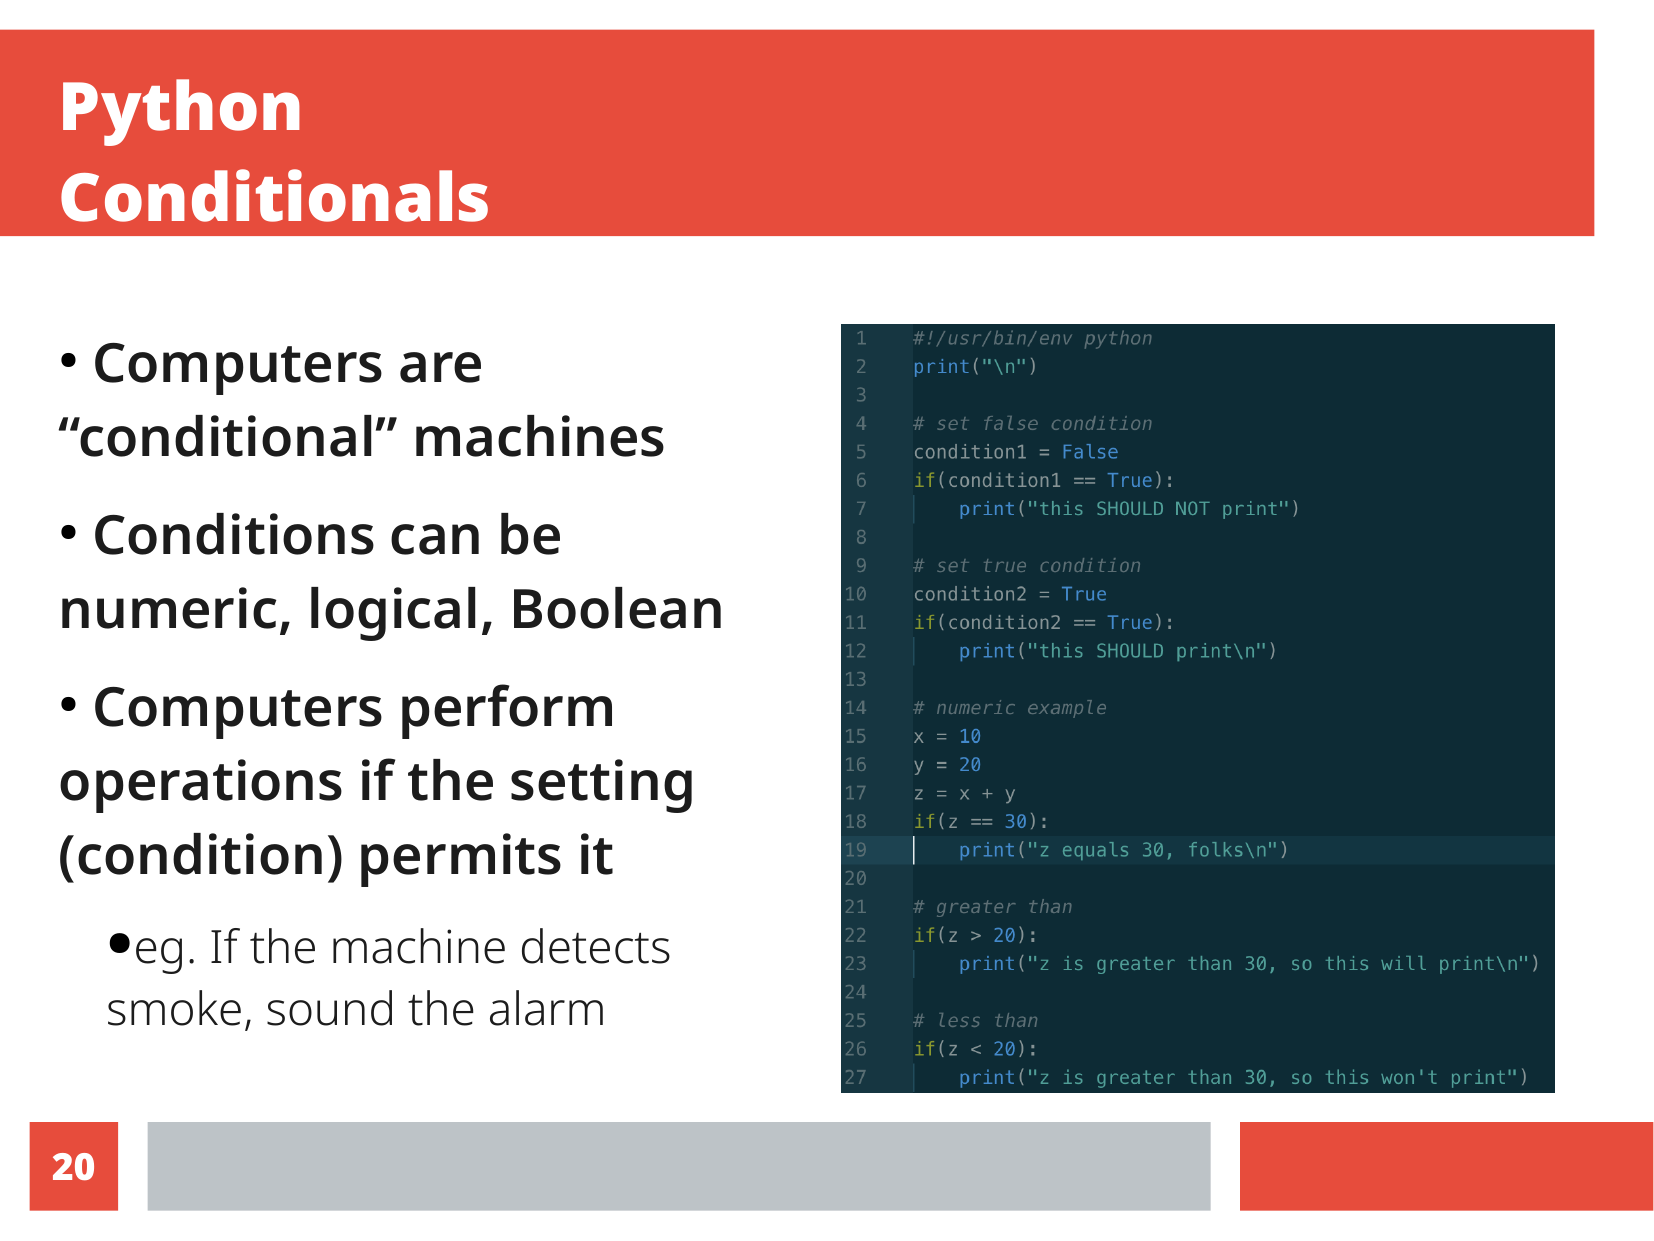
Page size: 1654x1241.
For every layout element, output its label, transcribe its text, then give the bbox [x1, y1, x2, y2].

picture [841, 324, 1555, 1093]
title Python Conditionals [59, 59, 1595, 207]
list Computers are “conditional” machines Conditions can be numeric, logical, Boolean Computers perform operations if the setting (condition) permits it eg. If the machine detects smoke, sound the alarm [59, 324, 794, 1093]
